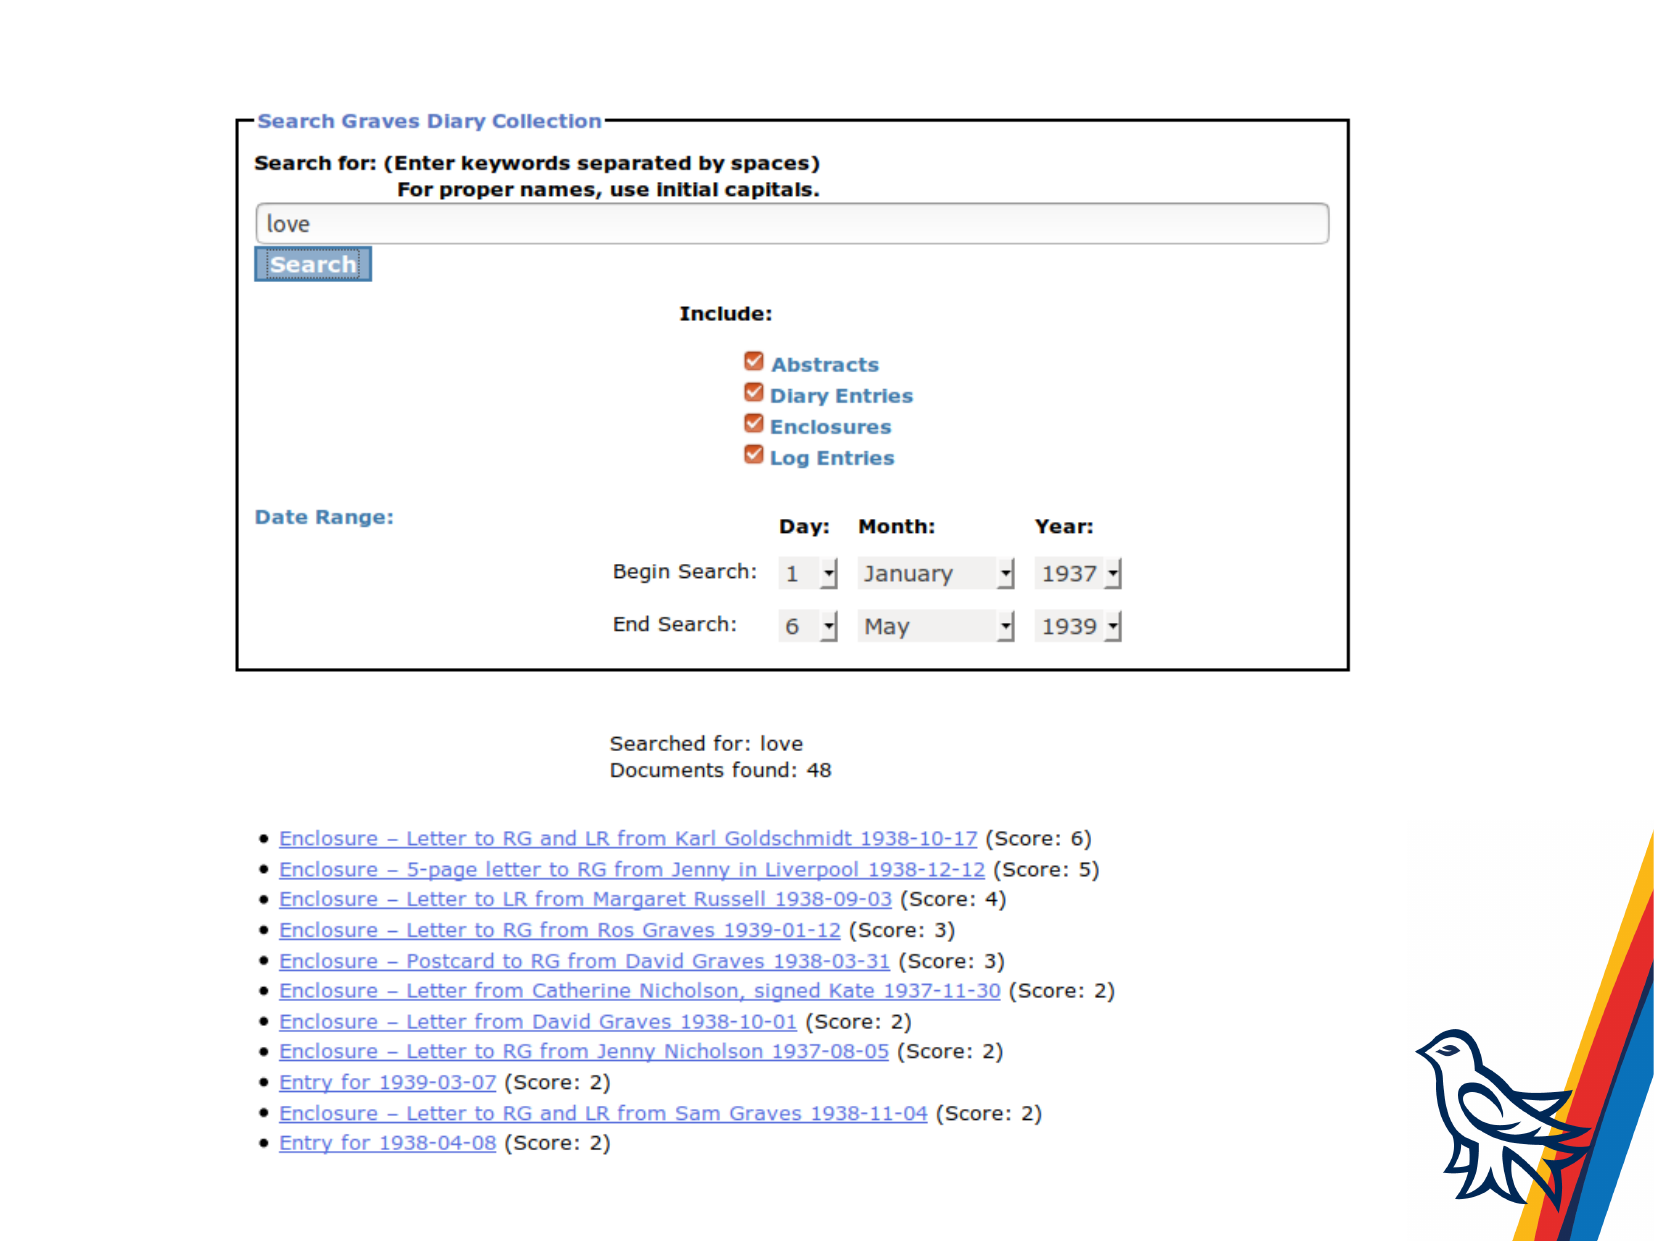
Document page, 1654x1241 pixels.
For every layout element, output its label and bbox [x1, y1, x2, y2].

picture [197, 91, 1389, 1164]
picture [1407, 820, 1654, 1241]
